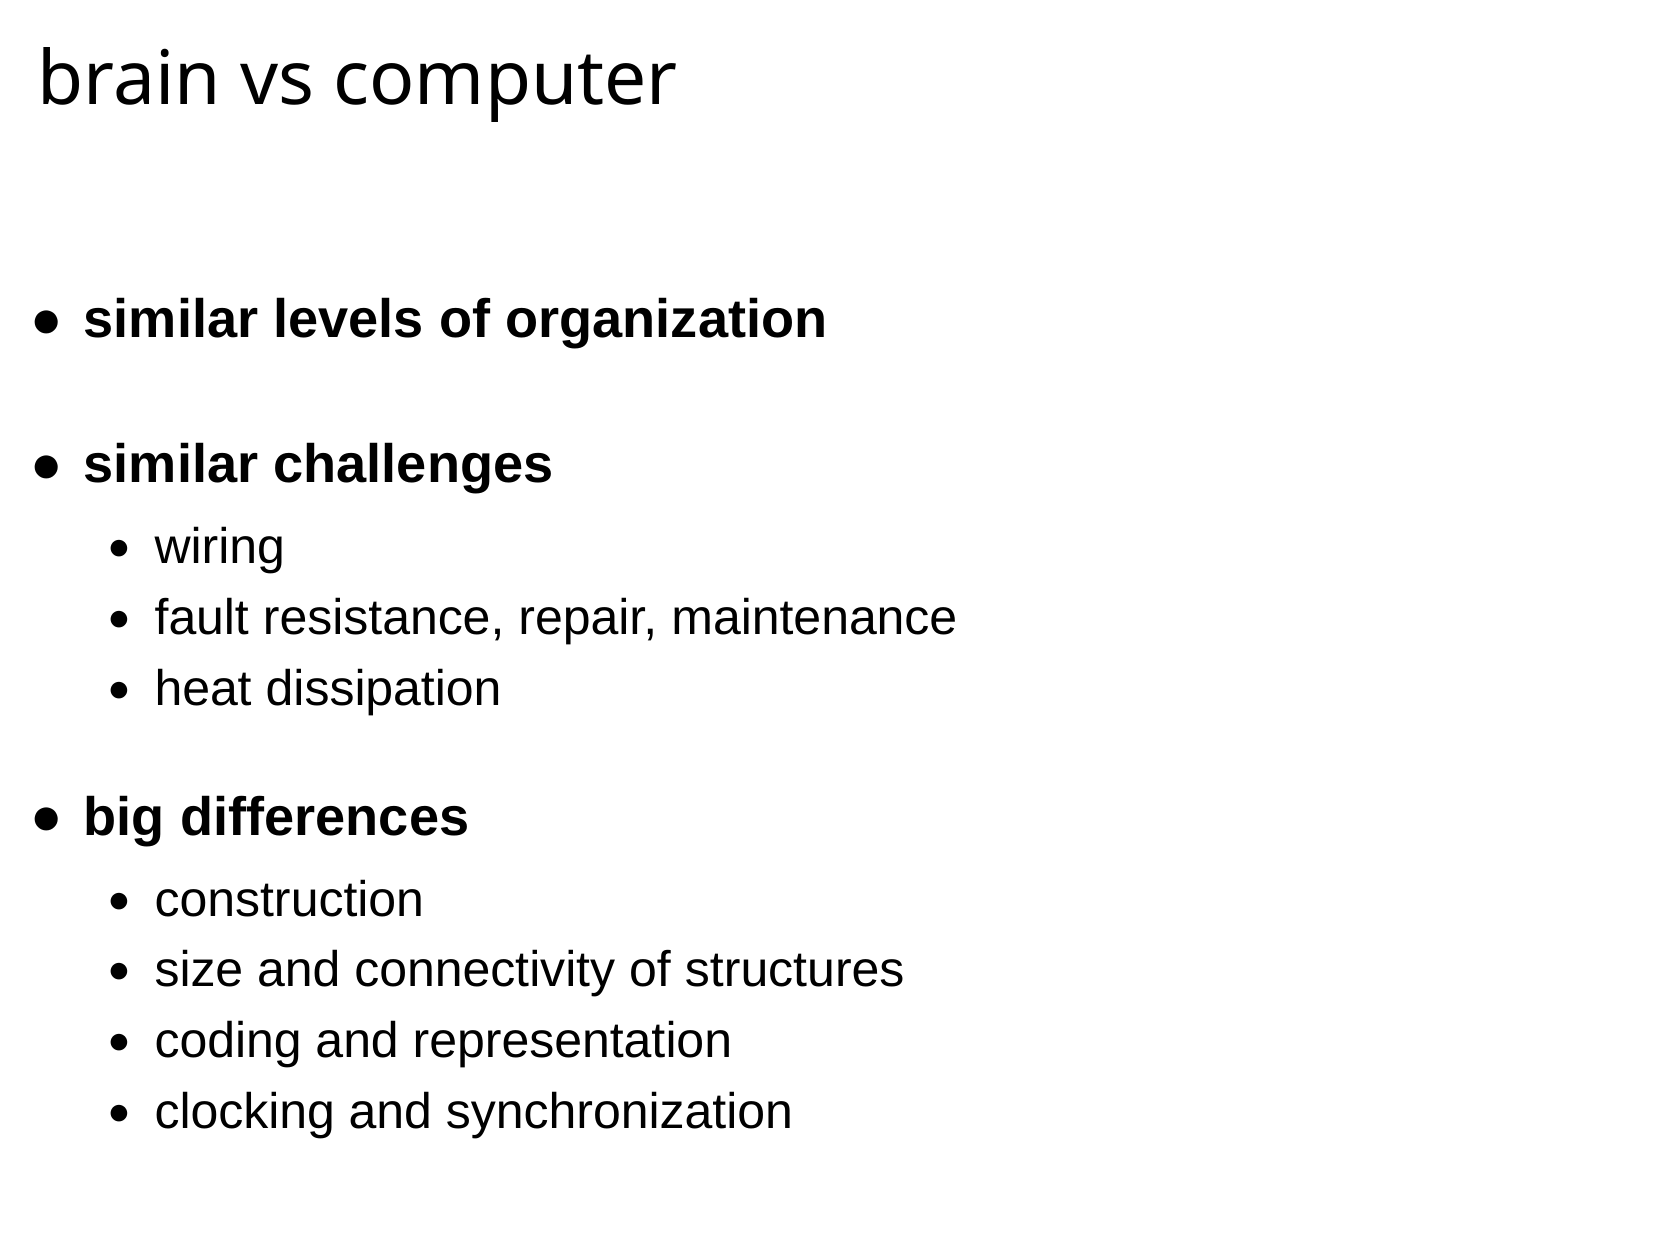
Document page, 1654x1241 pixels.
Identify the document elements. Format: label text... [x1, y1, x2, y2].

list similar levels of organization similar challenges wiring fault resistance, repair, maintenance heat dissipation big differences construction size and connectivity of structures coding and representation clocking and synchronization [12, 187, 1636, 1241]
title brain vs computer [37, 0, 1613, 151]
